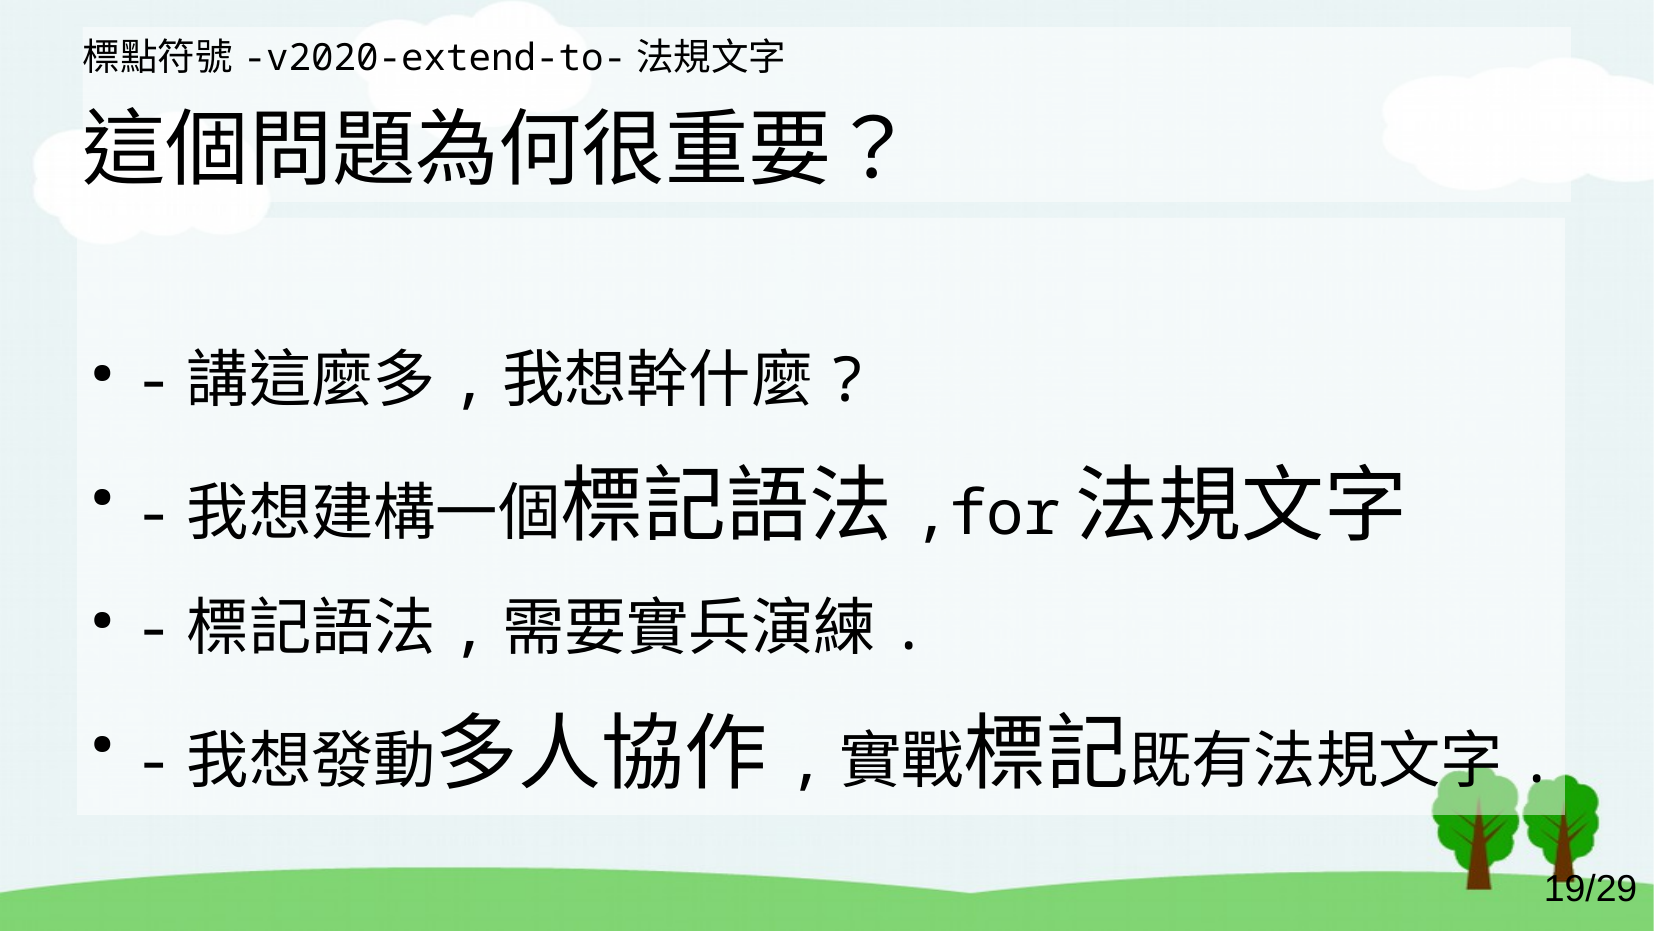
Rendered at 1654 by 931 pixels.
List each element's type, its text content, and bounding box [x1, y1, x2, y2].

list -講這麼多,我想幹什麼? -我想建構一個標記語法,for法規文字 -標記語法,需要實兵演練. -我想發動多人協作,實戰標記既有法規文字. [76, 217, 1565, 815]
picture [0, 0, 1654, 931]
text_box <編號>/29 [1192, 860, 1653, 931]
title 標點符號-v2020-extend-to-法規文字 這個問題為何很重要？ [82, 37, 1571, 193]
